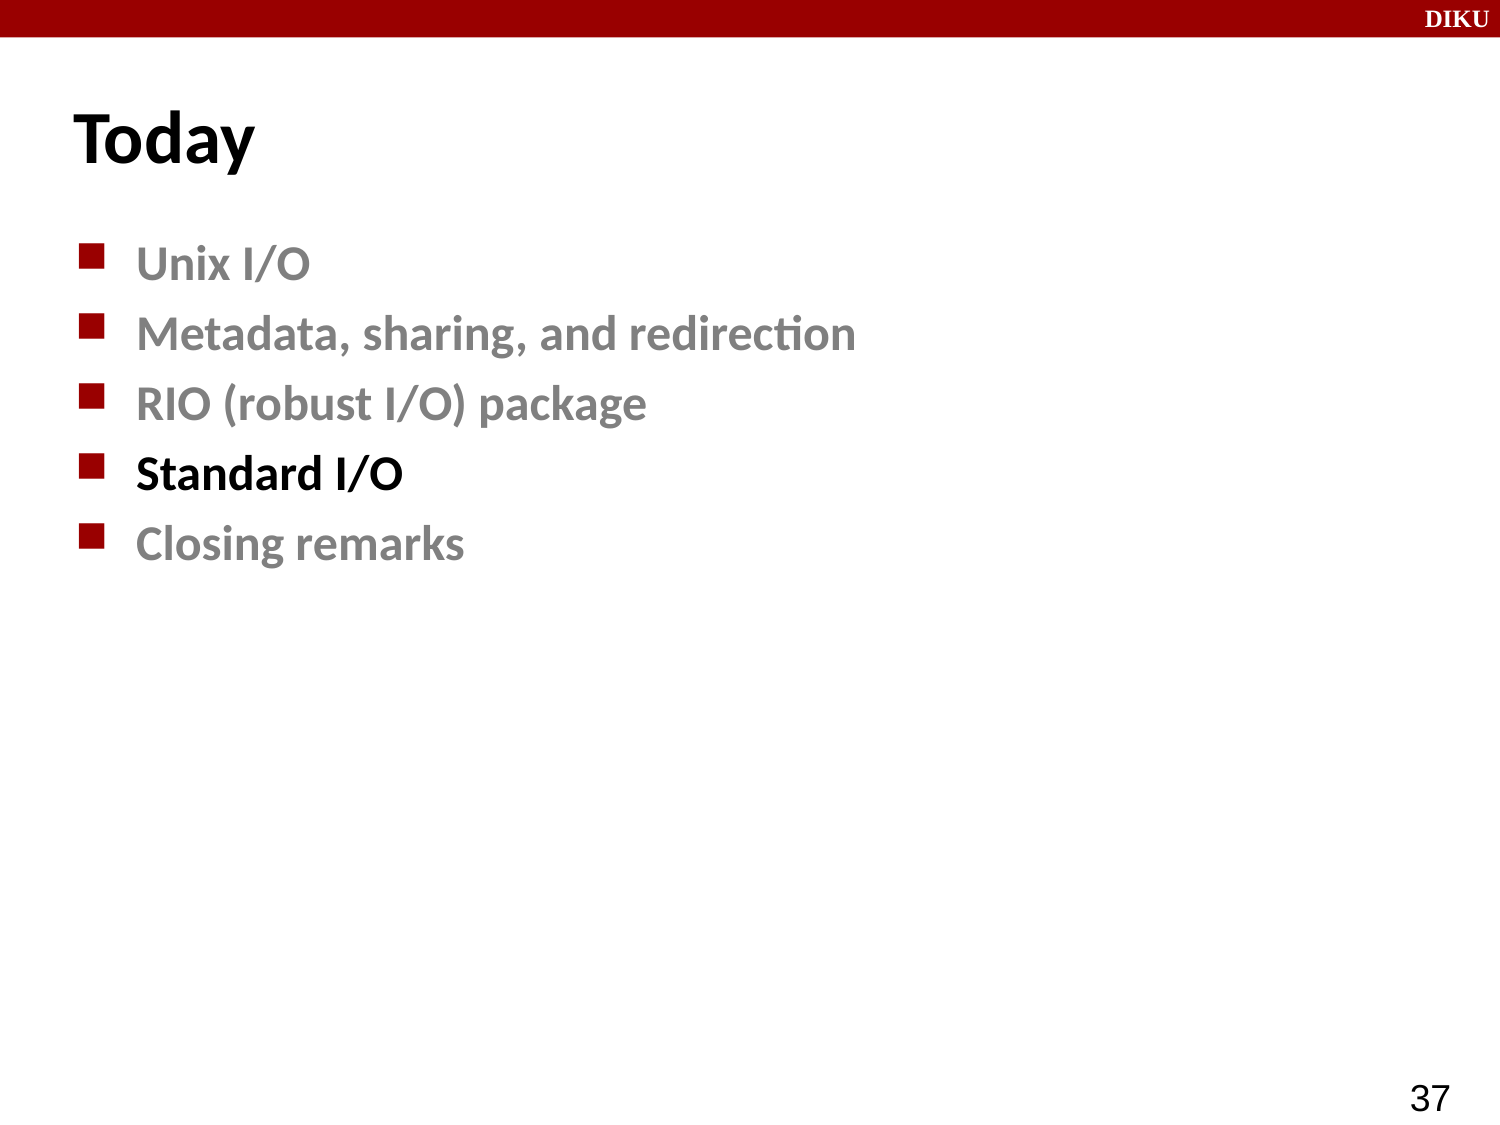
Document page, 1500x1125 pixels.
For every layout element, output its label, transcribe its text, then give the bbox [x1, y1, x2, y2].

text_box Today [58, 71, 1304, 197]
text_box Unix I/O Metadata, sharing, and redirection RIO (robust I/O) package Standard I/O Closing remarks [65, 223, 1361, 1039]
